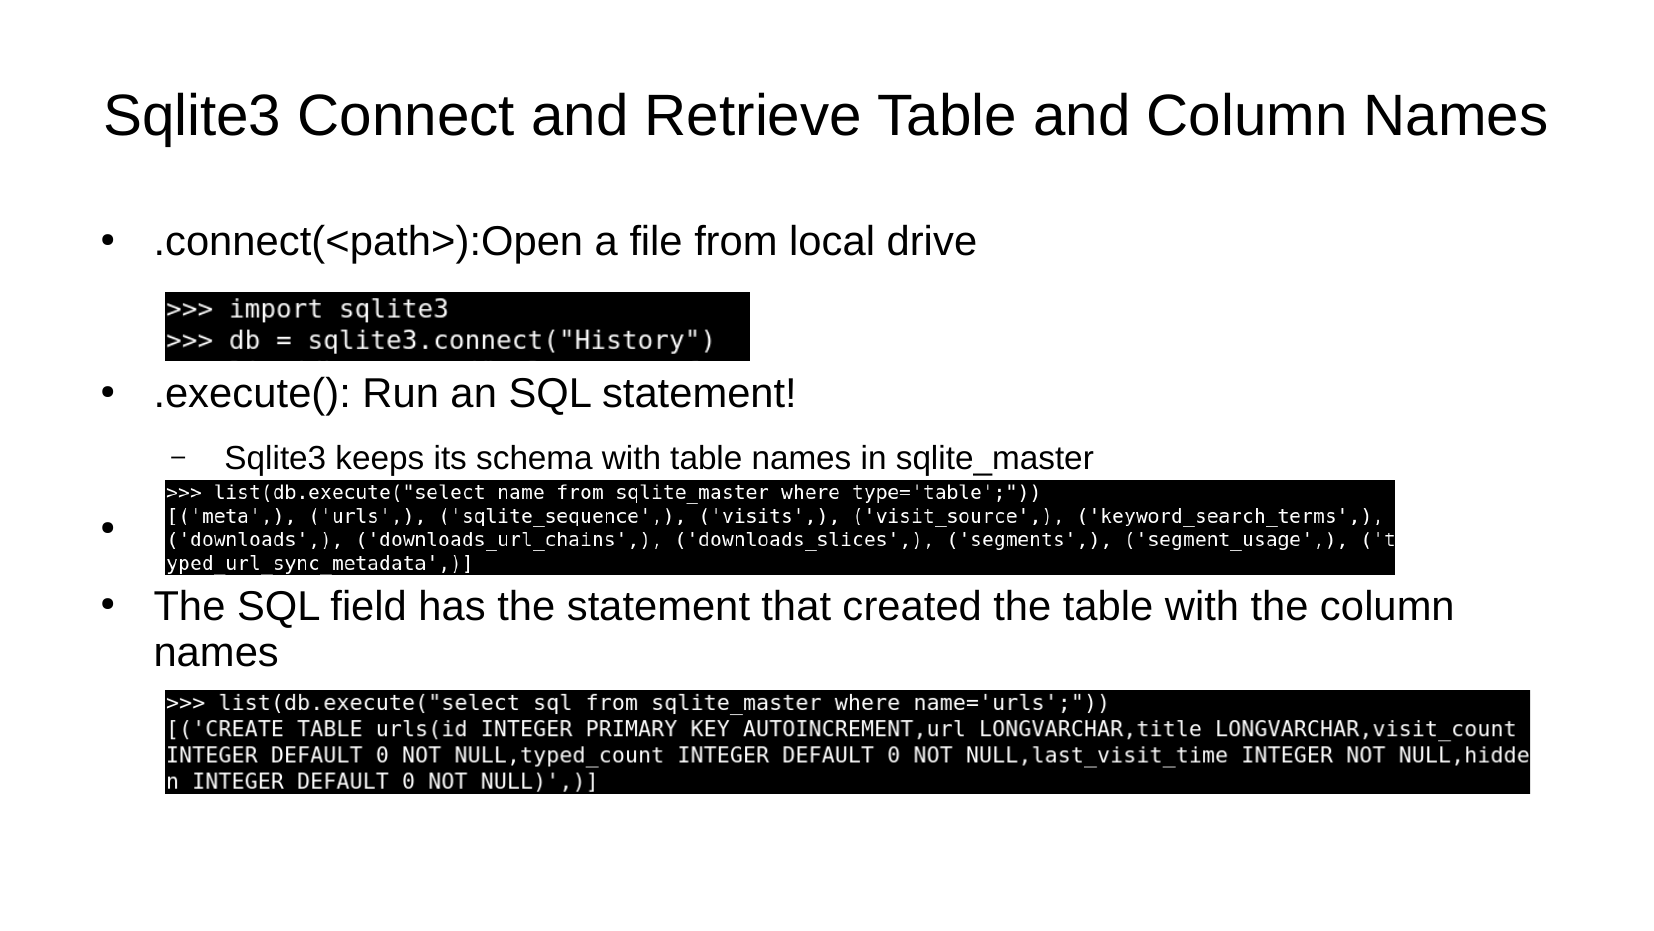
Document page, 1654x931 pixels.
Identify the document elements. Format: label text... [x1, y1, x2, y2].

picture [165, 292, 751, 361]
list .connect(<path>):Open a file from local drive .execute(): Run an SQL statement! Sqlite3 keeps its schema with table names in sqlite_master The SQL field has the statement that created the table with the column names [82, 217, 1571, 758]
picture [165, 690, 1531, 794]
picture [165, 480, 1396, 575]
title Sqlite3 Connect and Retrieve Table and Column Names [82, 37, 1571, 193]
